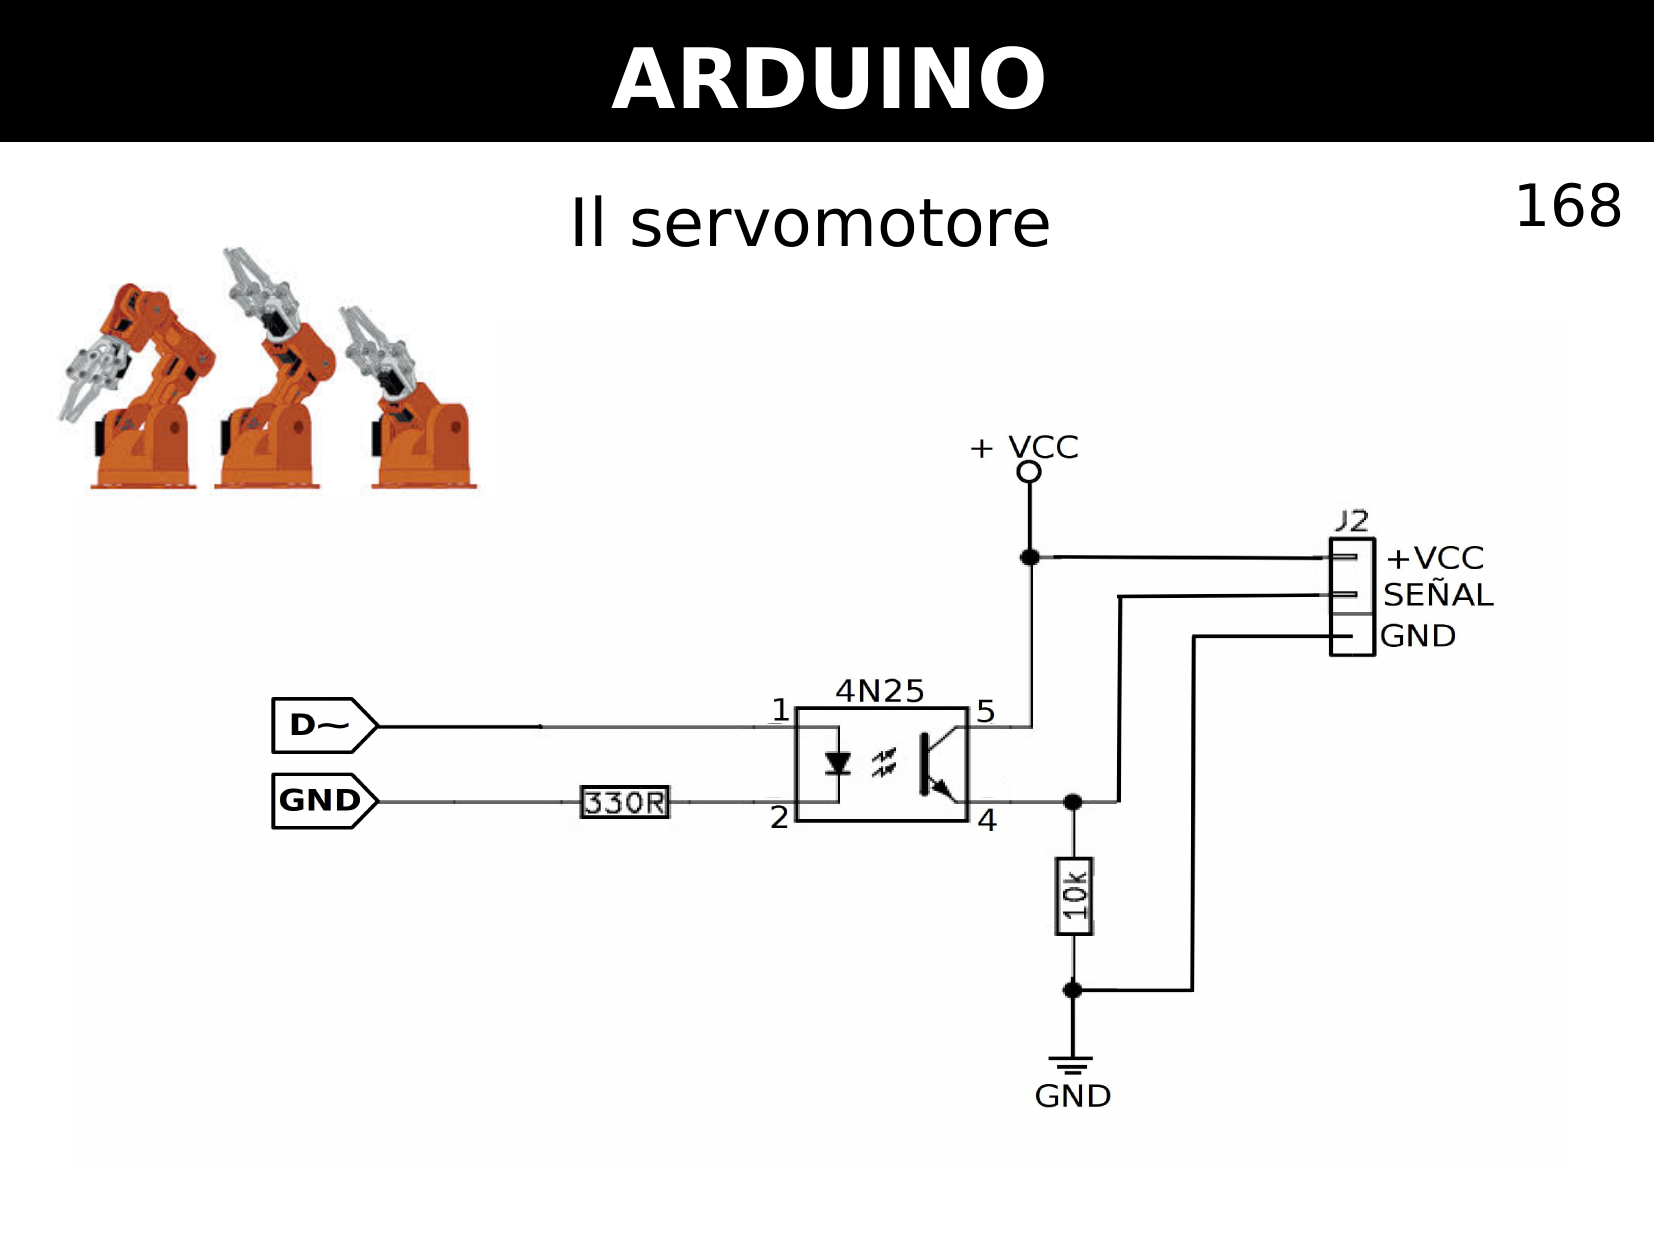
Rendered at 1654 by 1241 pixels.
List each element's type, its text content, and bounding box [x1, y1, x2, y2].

text_box [0, 0, 1654, 142]
picture [47, 221, 1571, 1170]
text_box 168 [1498, 165, 1640, 249]
text_box ARDUINO [596, 23, 1063, 136]
text_box Il servomotore [555, 177, 1072, 270]
